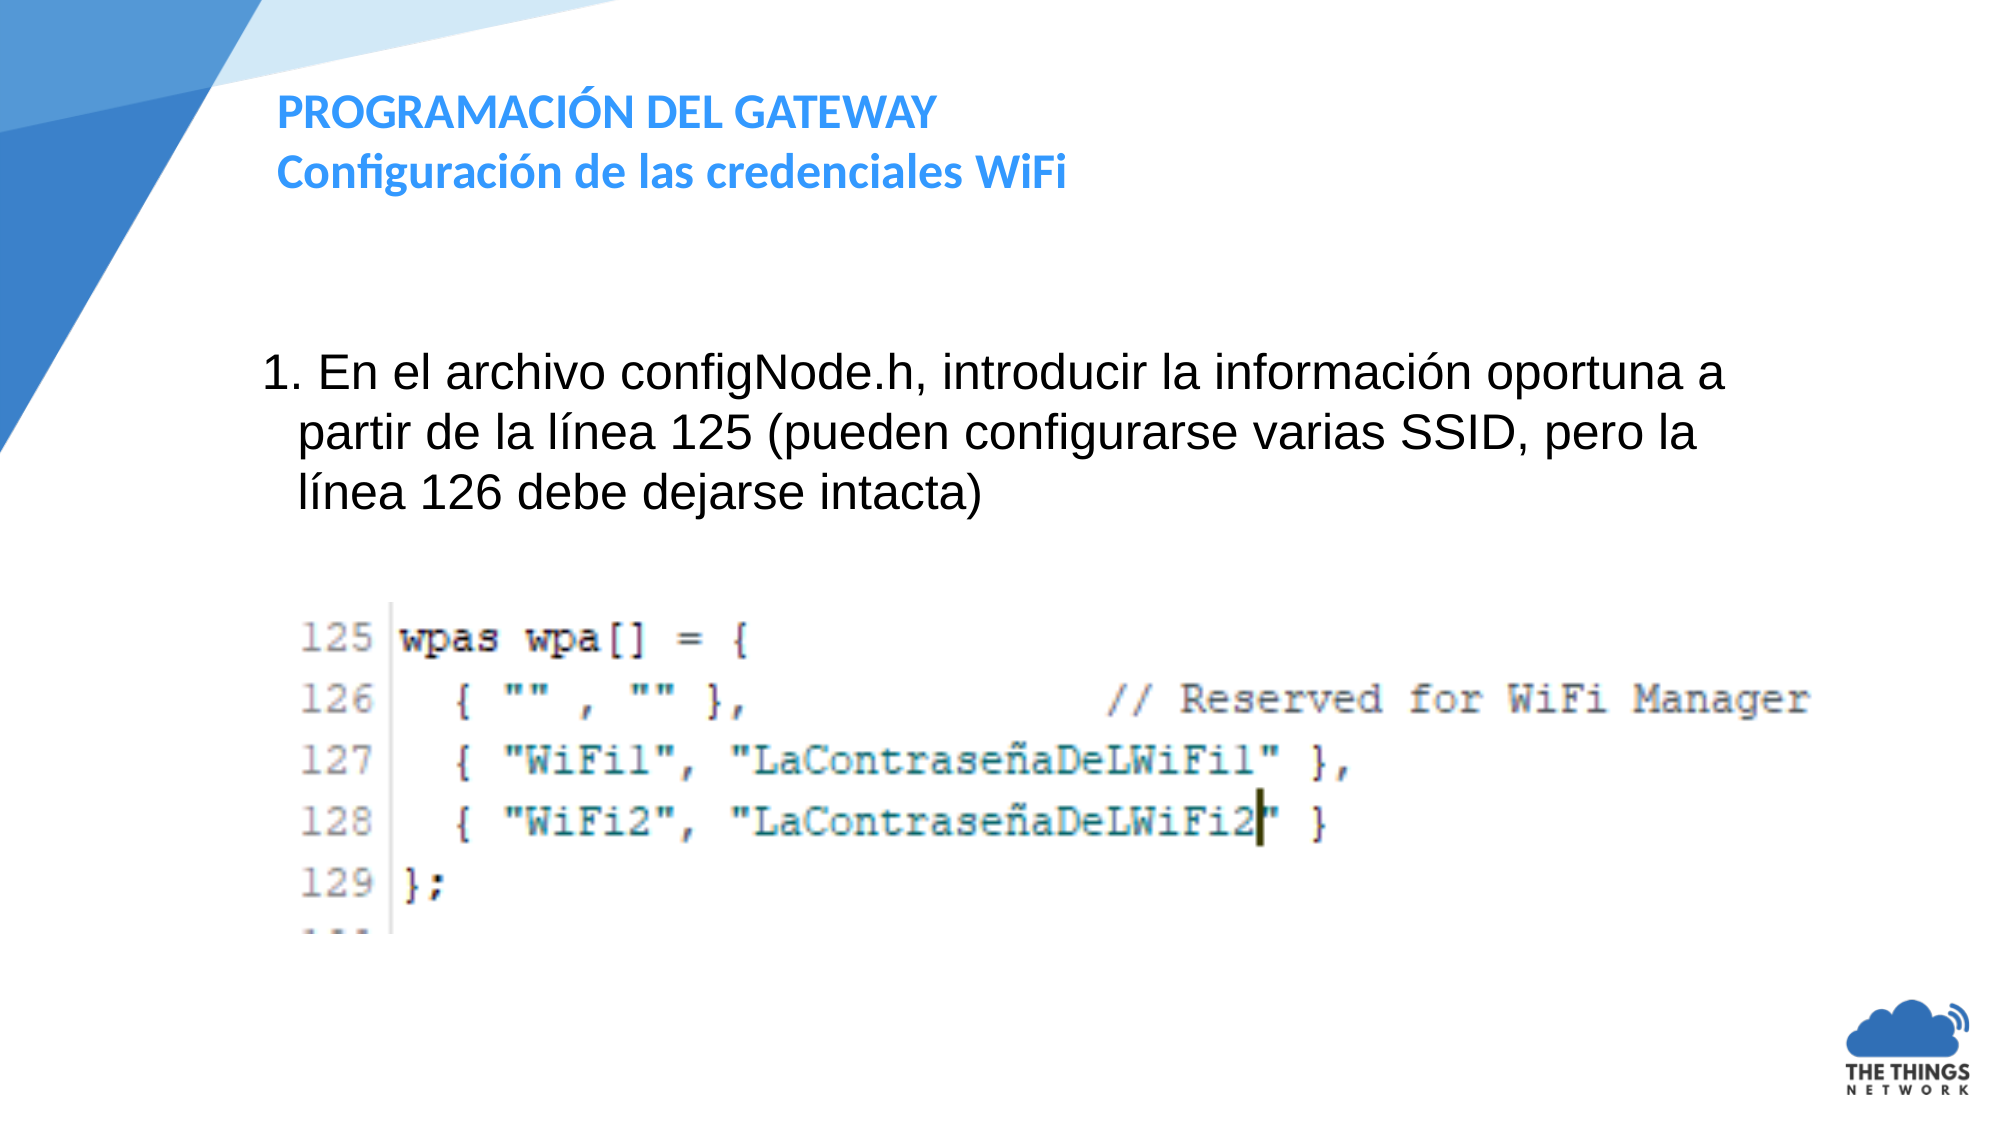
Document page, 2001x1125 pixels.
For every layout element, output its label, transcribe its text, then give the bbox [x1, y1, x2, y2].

picture [0, 0, 1970, 1095]
text_box PROGRAMACIÓN DEL GATEWAY Configuración de las credenciales WiFi [99, 44, 1900, 233]
text_box En el archivo configNode.h, introducir la información oportuna a partir de la línea 125 (pueden configurarse varias SSID, pero la línea 126 debe dejarse intacta) [261, 339, 1819, 1014]
